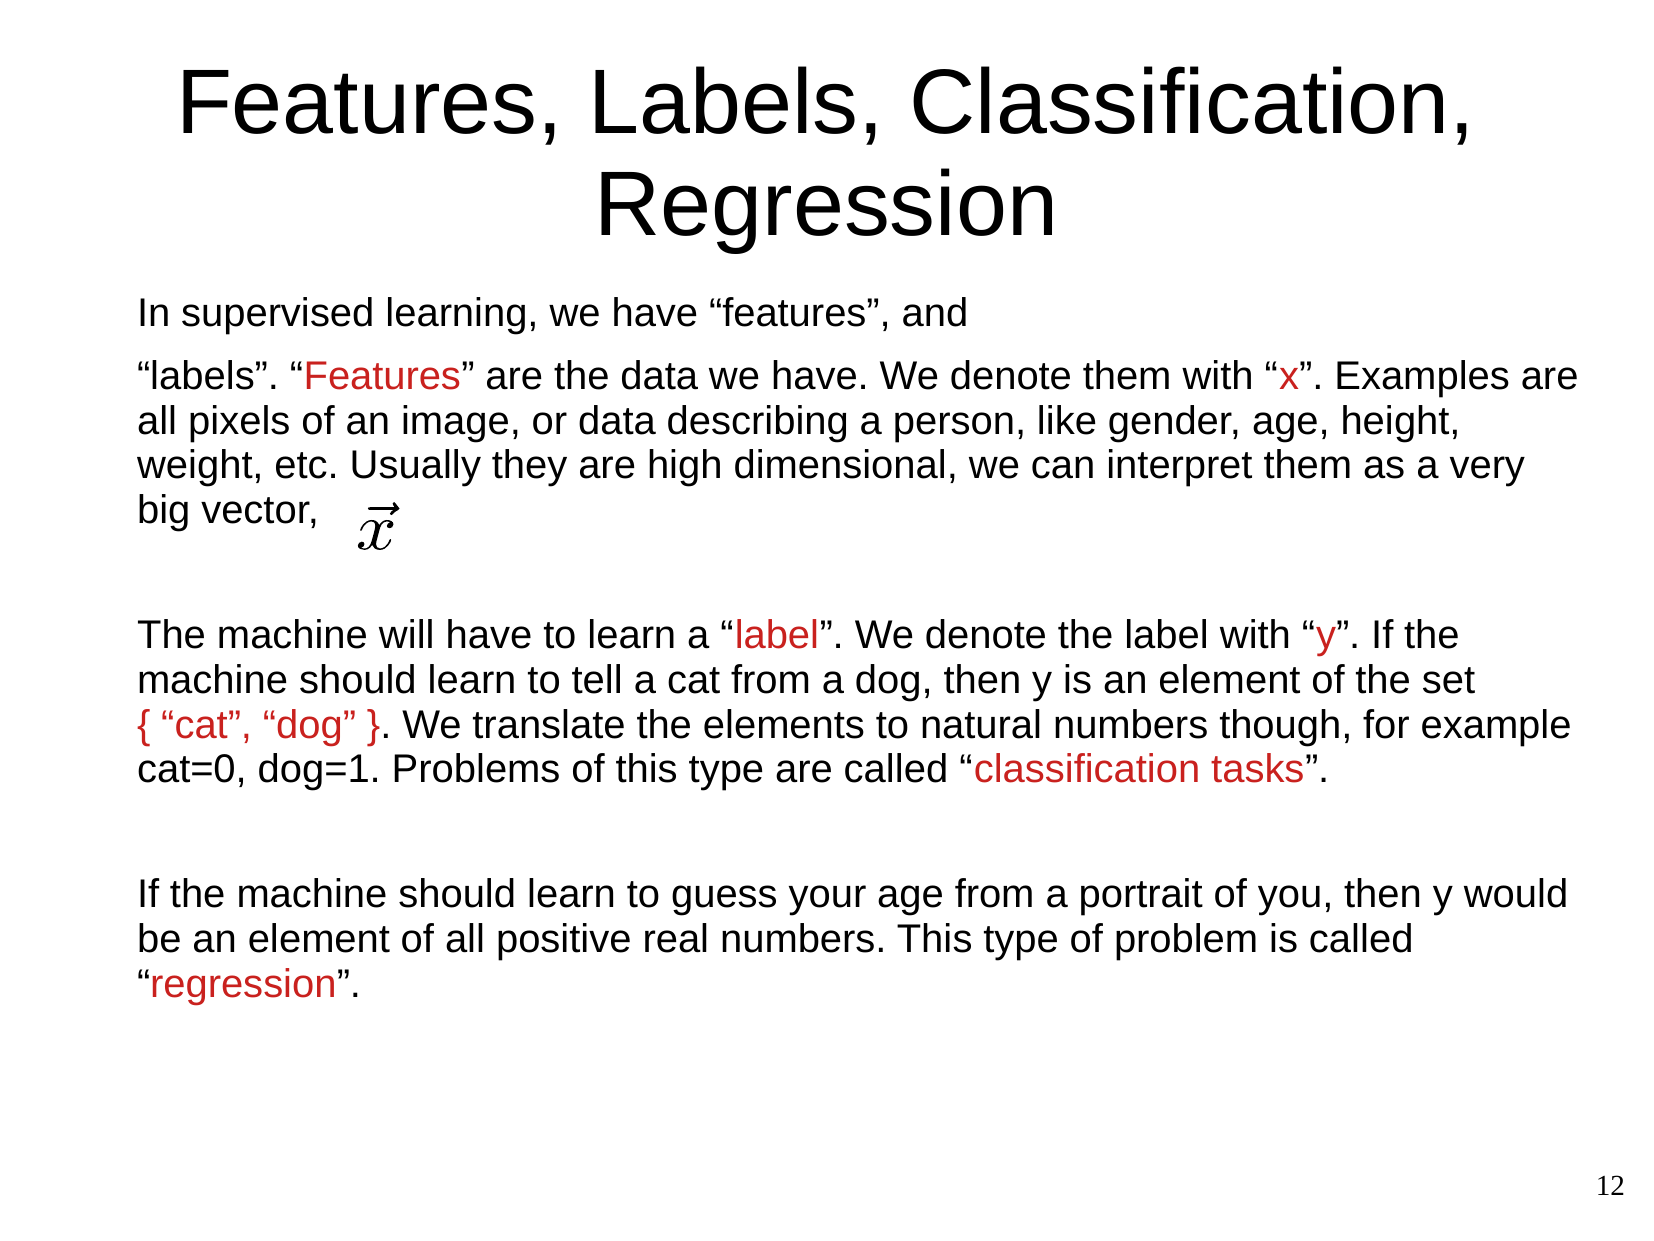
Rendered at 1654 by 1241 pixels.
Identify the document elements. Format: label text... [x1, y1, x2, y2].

title Features, Labels, Classification, Regression [82, 49, 1571, 257]
picture [354, 501, 402, 550]
list In supervised learning, we have “features”, and “labels”. “Features” are the data we have. We denote them with “x”. Examples are all pixels of an image, or data describing a person, like gender, age, height, weight, etc. Usually they are high dimensional, we can interpret them as a very big vector, The machine will have to learn a “label”. We denote the label with “y”. If the machine should learn to tell a cat from a dog, then y is an element of the set { “cat”, “dog” }. We translate the elements to natural numbers though, for example cat=0, dog=1. Problems of this type are called “classification tasks”. If the machine should learn to guess your age from a portrait of you, then y would be an element of all positive real numbers. This type of problem is called “regression”. [94, 290, 1583, 1010]
